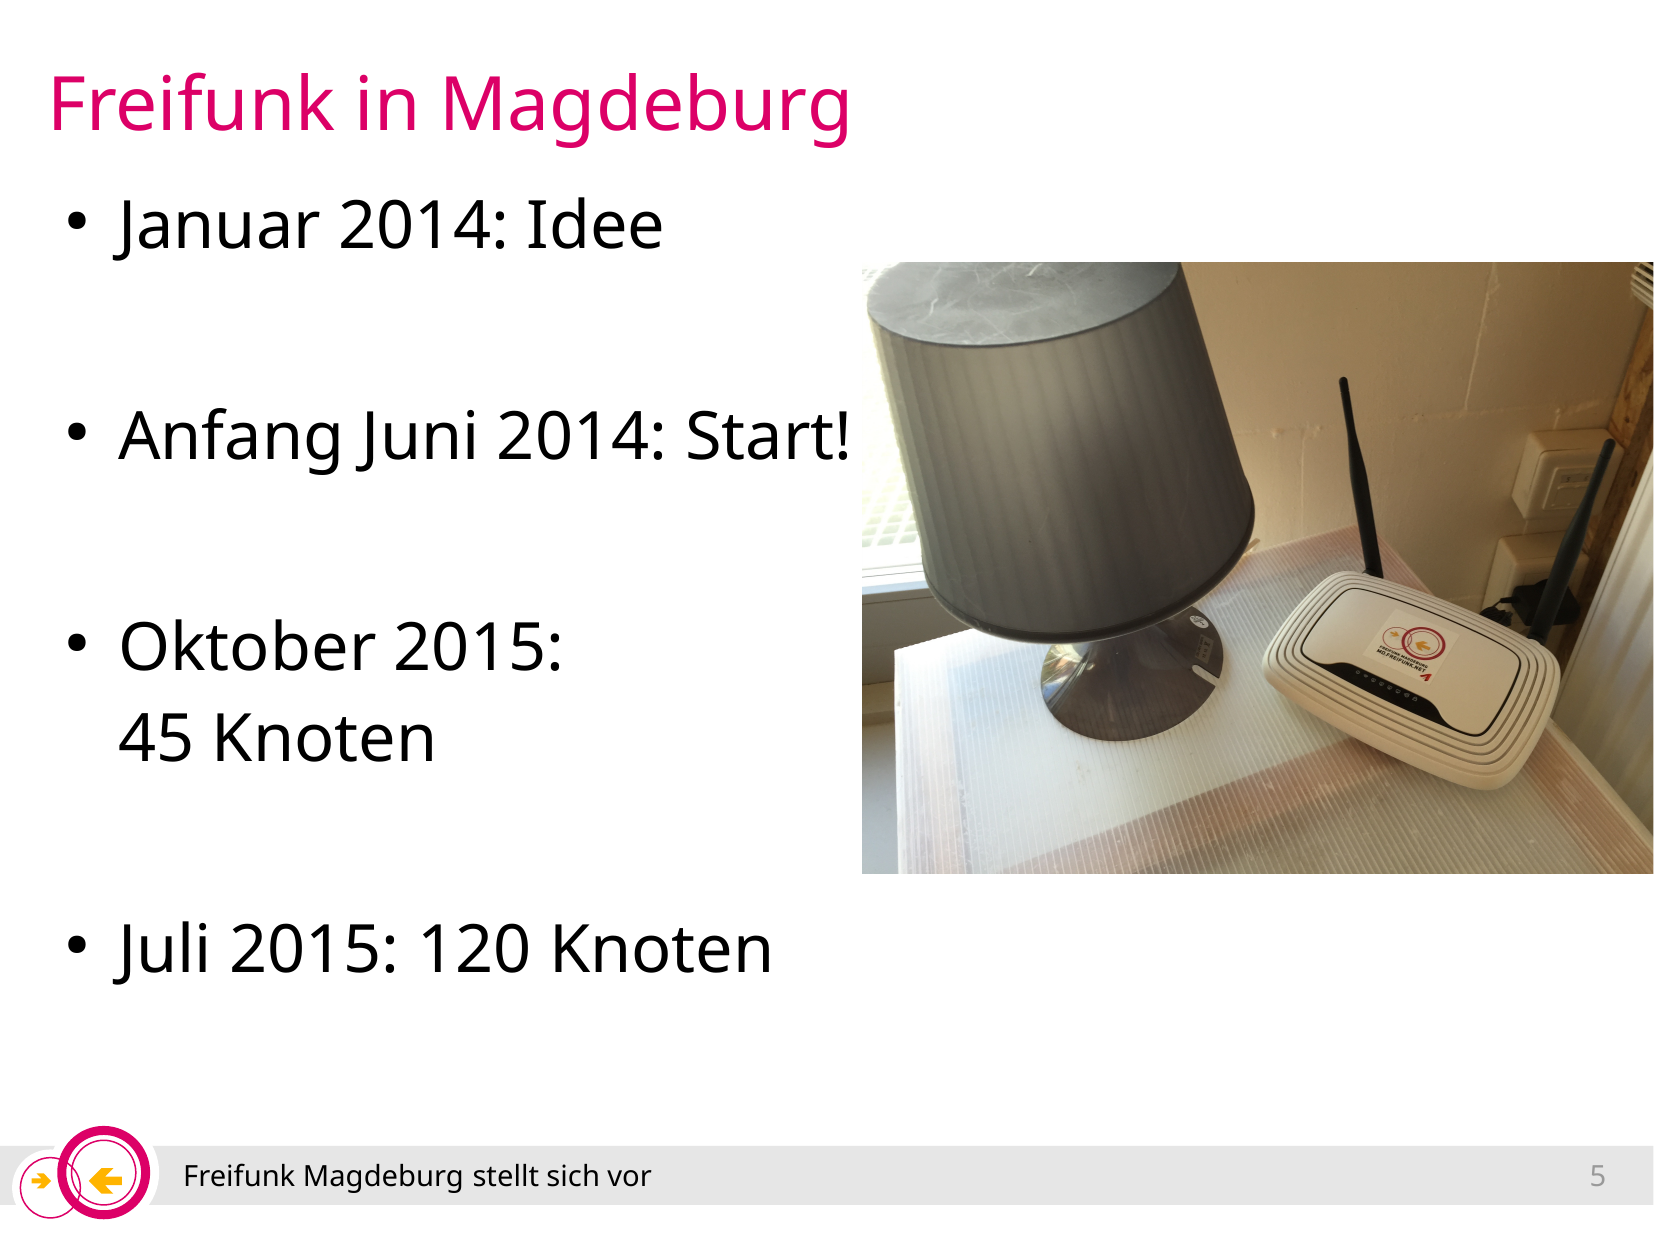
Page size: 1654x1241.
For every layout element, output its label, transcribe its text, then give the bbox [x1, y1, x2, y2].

title Freifunk in Magdeburg [47, 49, 1607, 154]
list Januar 2014: Idee Anfang Juni 2014: Start! Oktober 2015: 45 Knoten Juli 2015: 120 Knoten [47, 177, 934, 1111]
picture [862, 262, 1654, 875]
